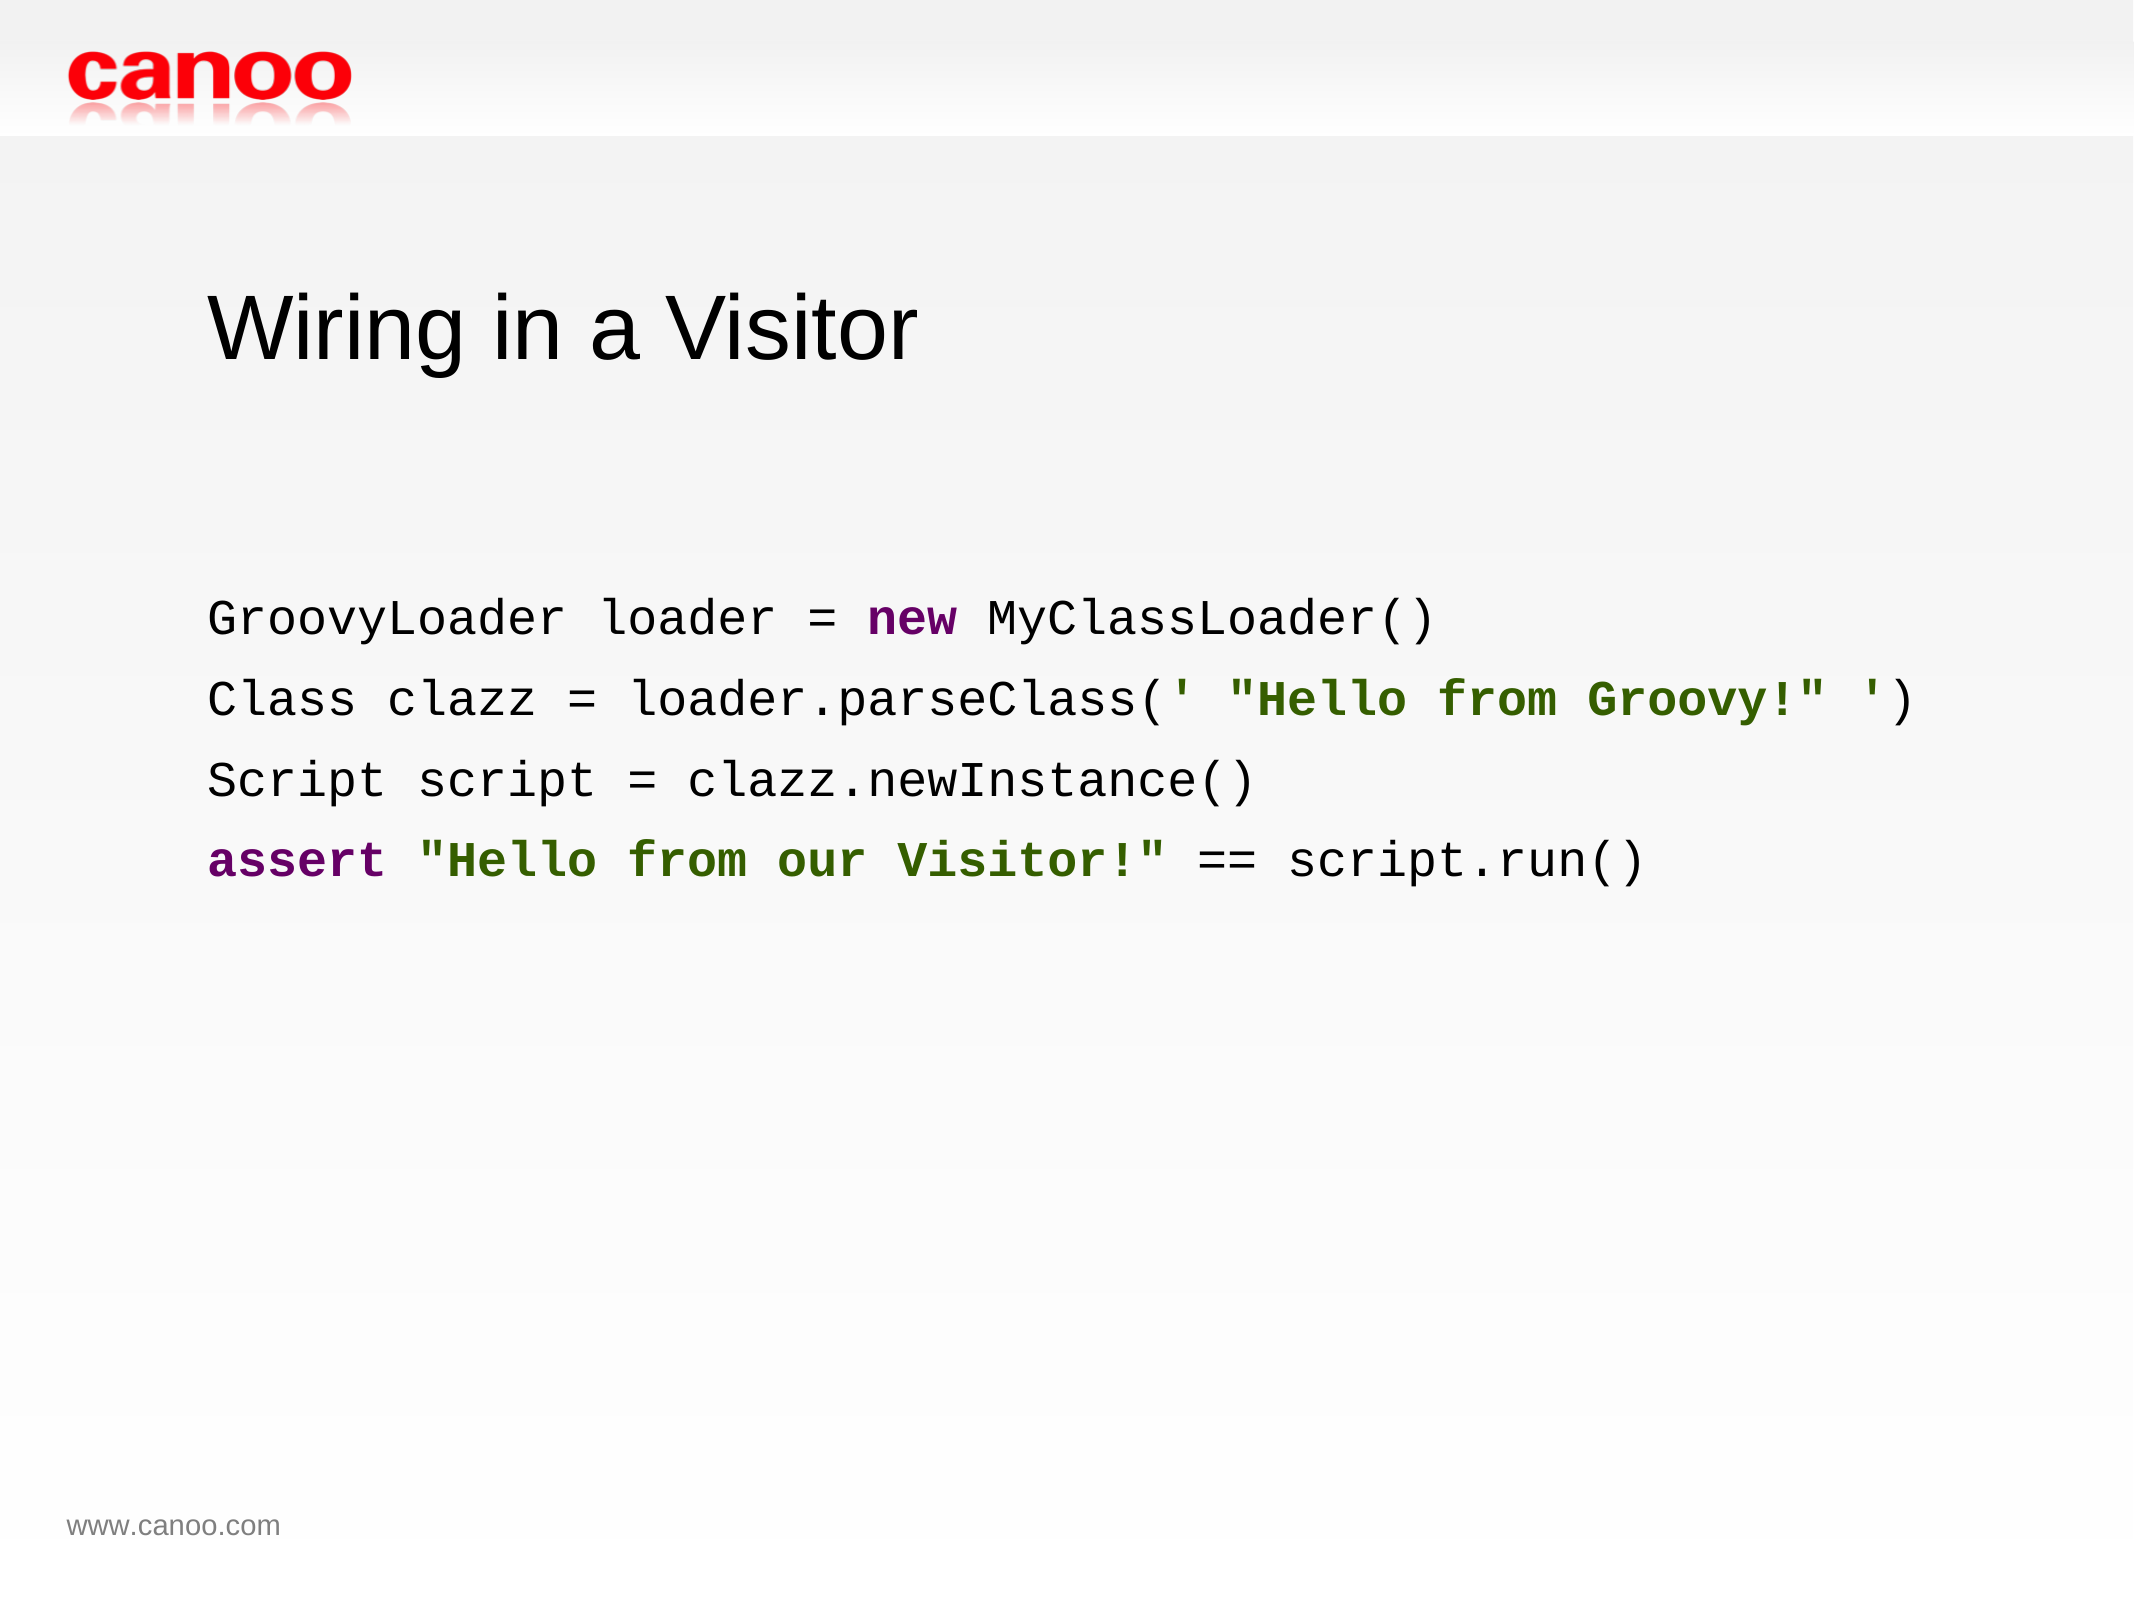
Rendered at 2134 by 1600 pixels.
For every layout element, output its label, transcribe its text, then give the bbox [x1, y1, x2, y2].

picture [65, 48, 353, 154]
text_box Wiring in a Visitor GroovyLoader loader = new MyClassLoader() Class clazz = loader.parseClass(' "Hello from Groovy!" ') Script script = clazz.newInstance() assert "Hello from our Visitor!" == script.run() [206, 213, 2011, 1235]
